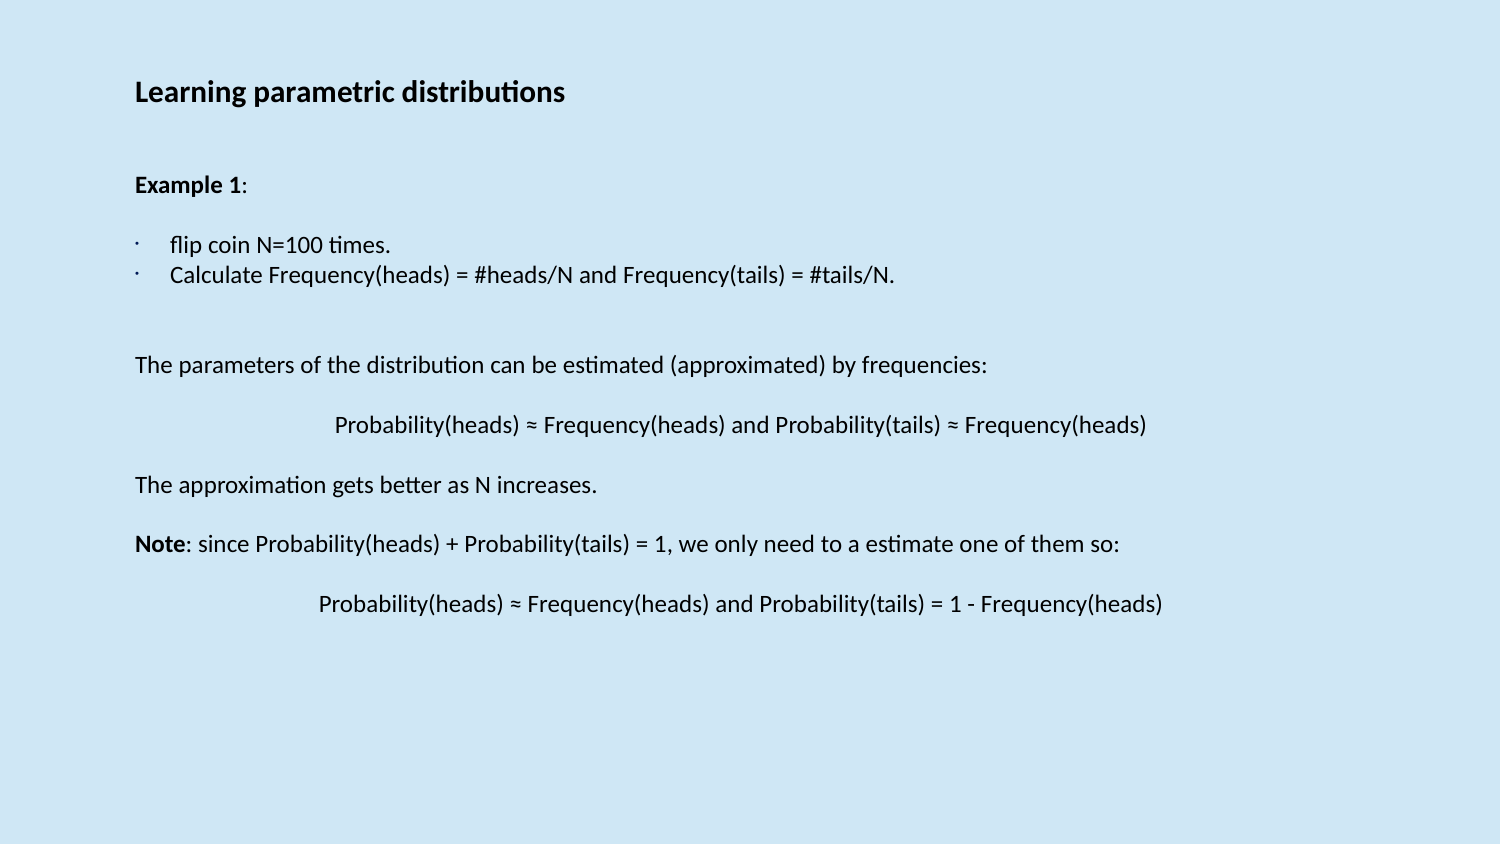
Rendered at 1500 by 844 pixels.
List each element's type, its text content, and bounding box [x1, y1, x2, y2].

text_box Learning parametric distributions Example 1: flip coin N=100 times. Calculate Frequency(heads) = #heads/N and Frequency(tails) = #tails/N. The parameters of the distribution can be estimated (approximated) by frequencies: Probability(heads) ≈ Frequency(heads) and Probability(tails) ≈ Frequency(heads) The approximation gets better as N increases. Note: since Probability(heads) + Probability(tails) = 1, we only need to a estimate one of them so: Probability(heads) ≈ Frequency(heads) and Probability(tails) = 1 - Frequency(heads) [120, 63, 1364, 656]
